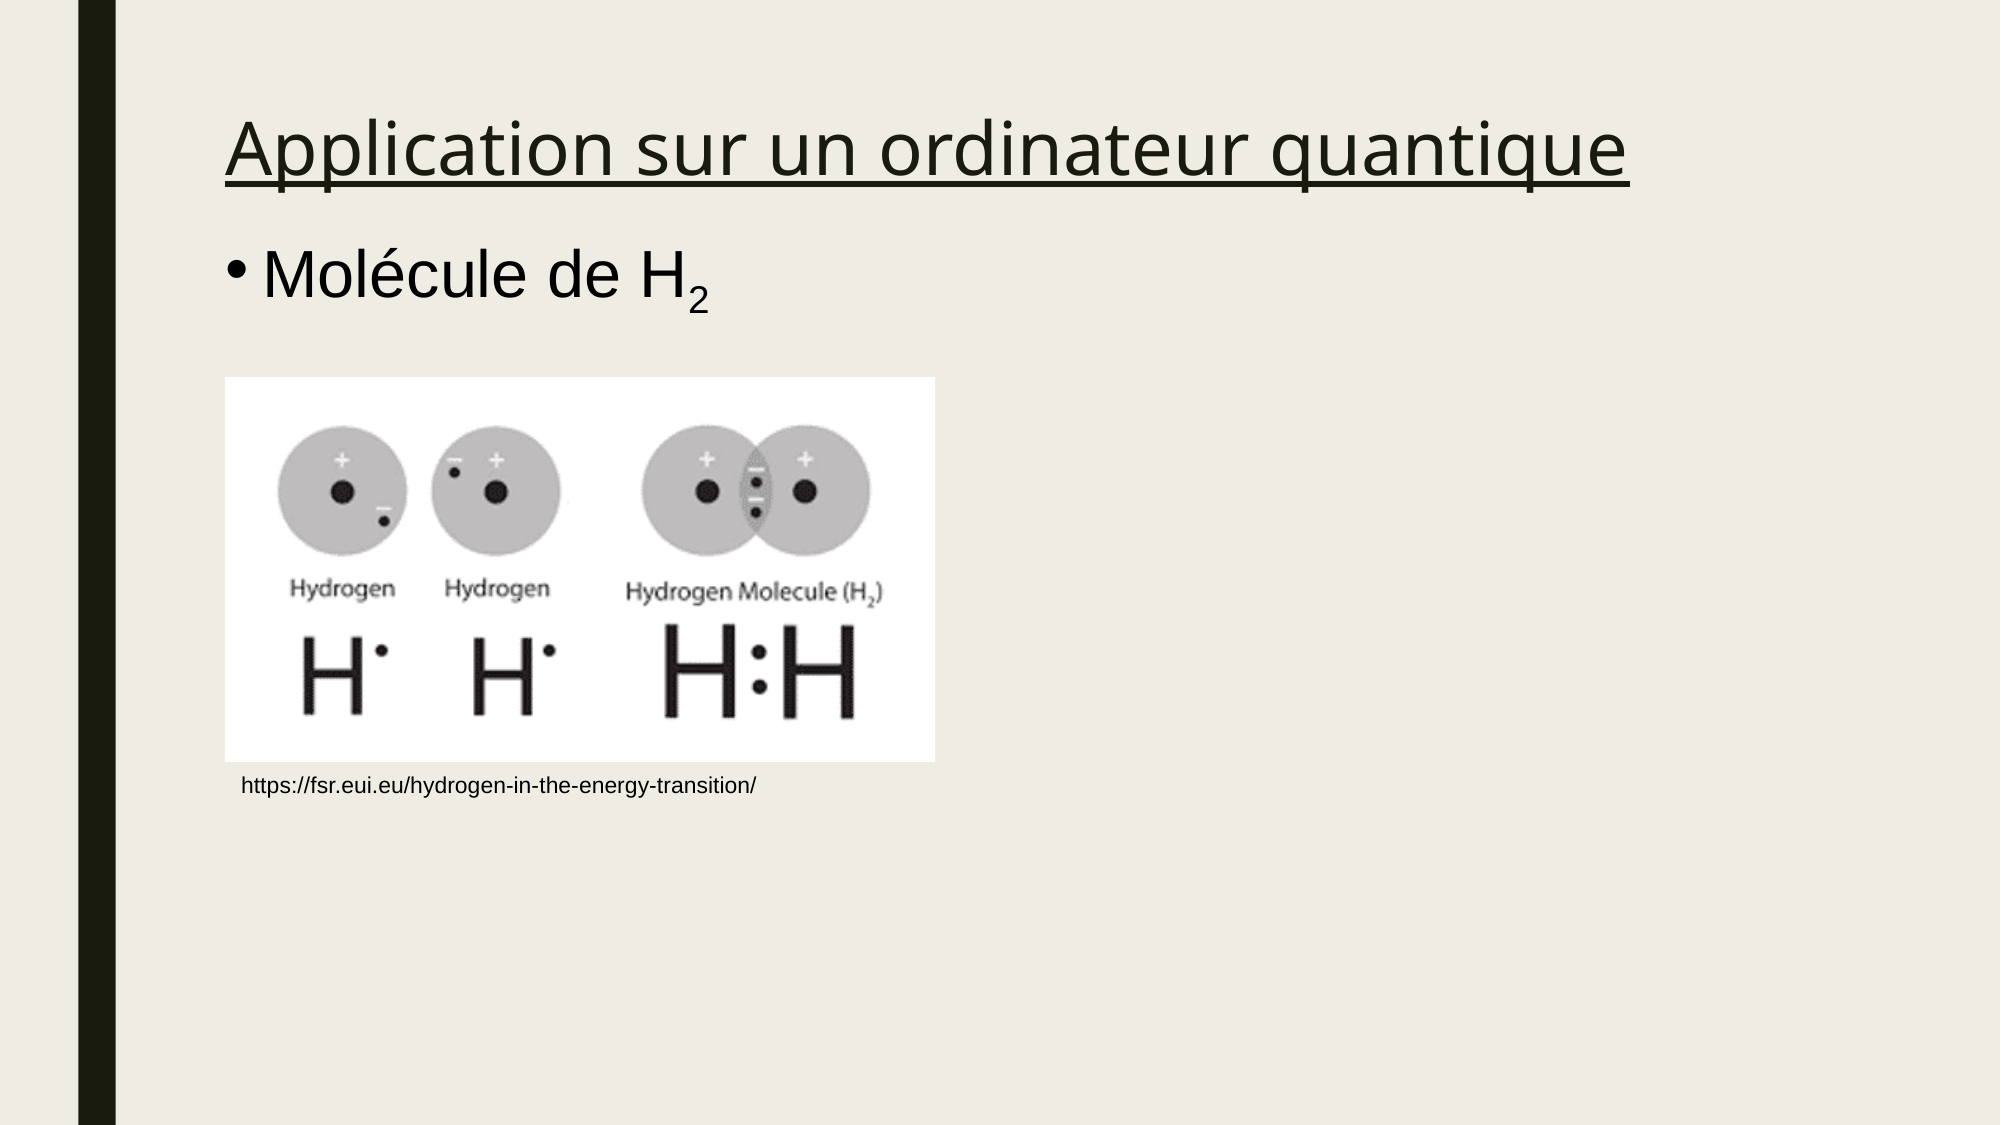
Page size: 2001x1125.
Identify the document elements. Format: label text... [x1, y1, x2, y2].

text_box https://fsr.eui.eu/hydrogen-in-the-energy-transition/ [226, 763, 773, 806]
text_box Application sur un ordinateur quantique [225, 112, 1800, 226]
subtitle Molécule de H2 [225, 226, 1800, 319]
picture [225, 377, 935, 762]
